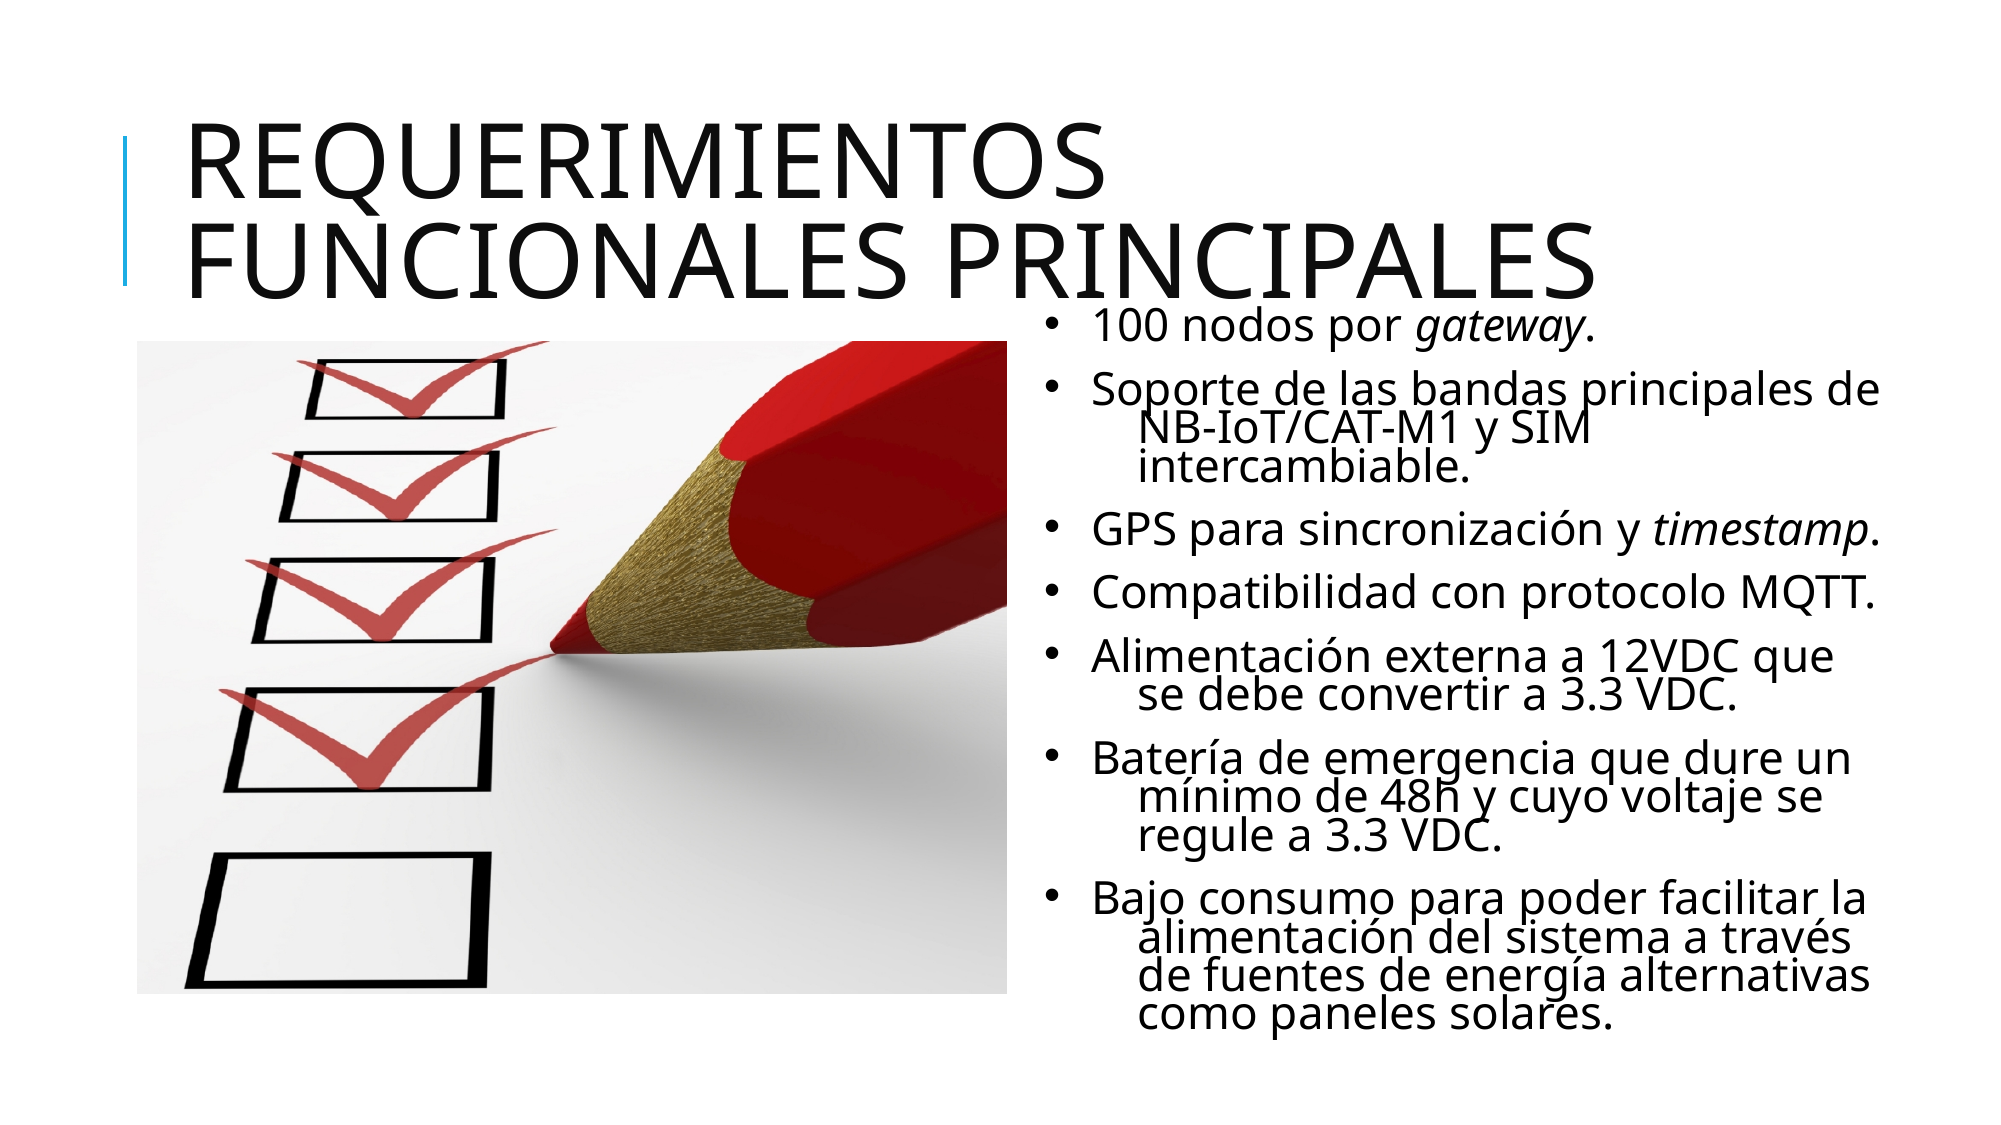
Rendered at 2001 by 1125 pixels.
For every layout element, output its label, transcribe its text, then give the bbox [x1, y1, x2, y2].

picture [137, 341, 1007, 994]
title Requerimientos funcionales principales [168, 96, 1763, 343]
list 100 nodos por gateway. Soporte de las bandas principales de NB-IoT/CAT-M1 y SIM intercambiable. GPS para sincronización y timestamp. Compatibilidad con protocolo MQTT. Alimentación externa a 12VDC que se debe convertir a 3.3 VDC. Batería de emergencia que dure un mínimo de 48h y cuyo voltaje se regule a 3.3 VDC. Bajo consumo para poder facilitar la alimentación del sistema a través de fuentes de energía alternativas como paneles solares. [1036, 303, 1900, 1065]
